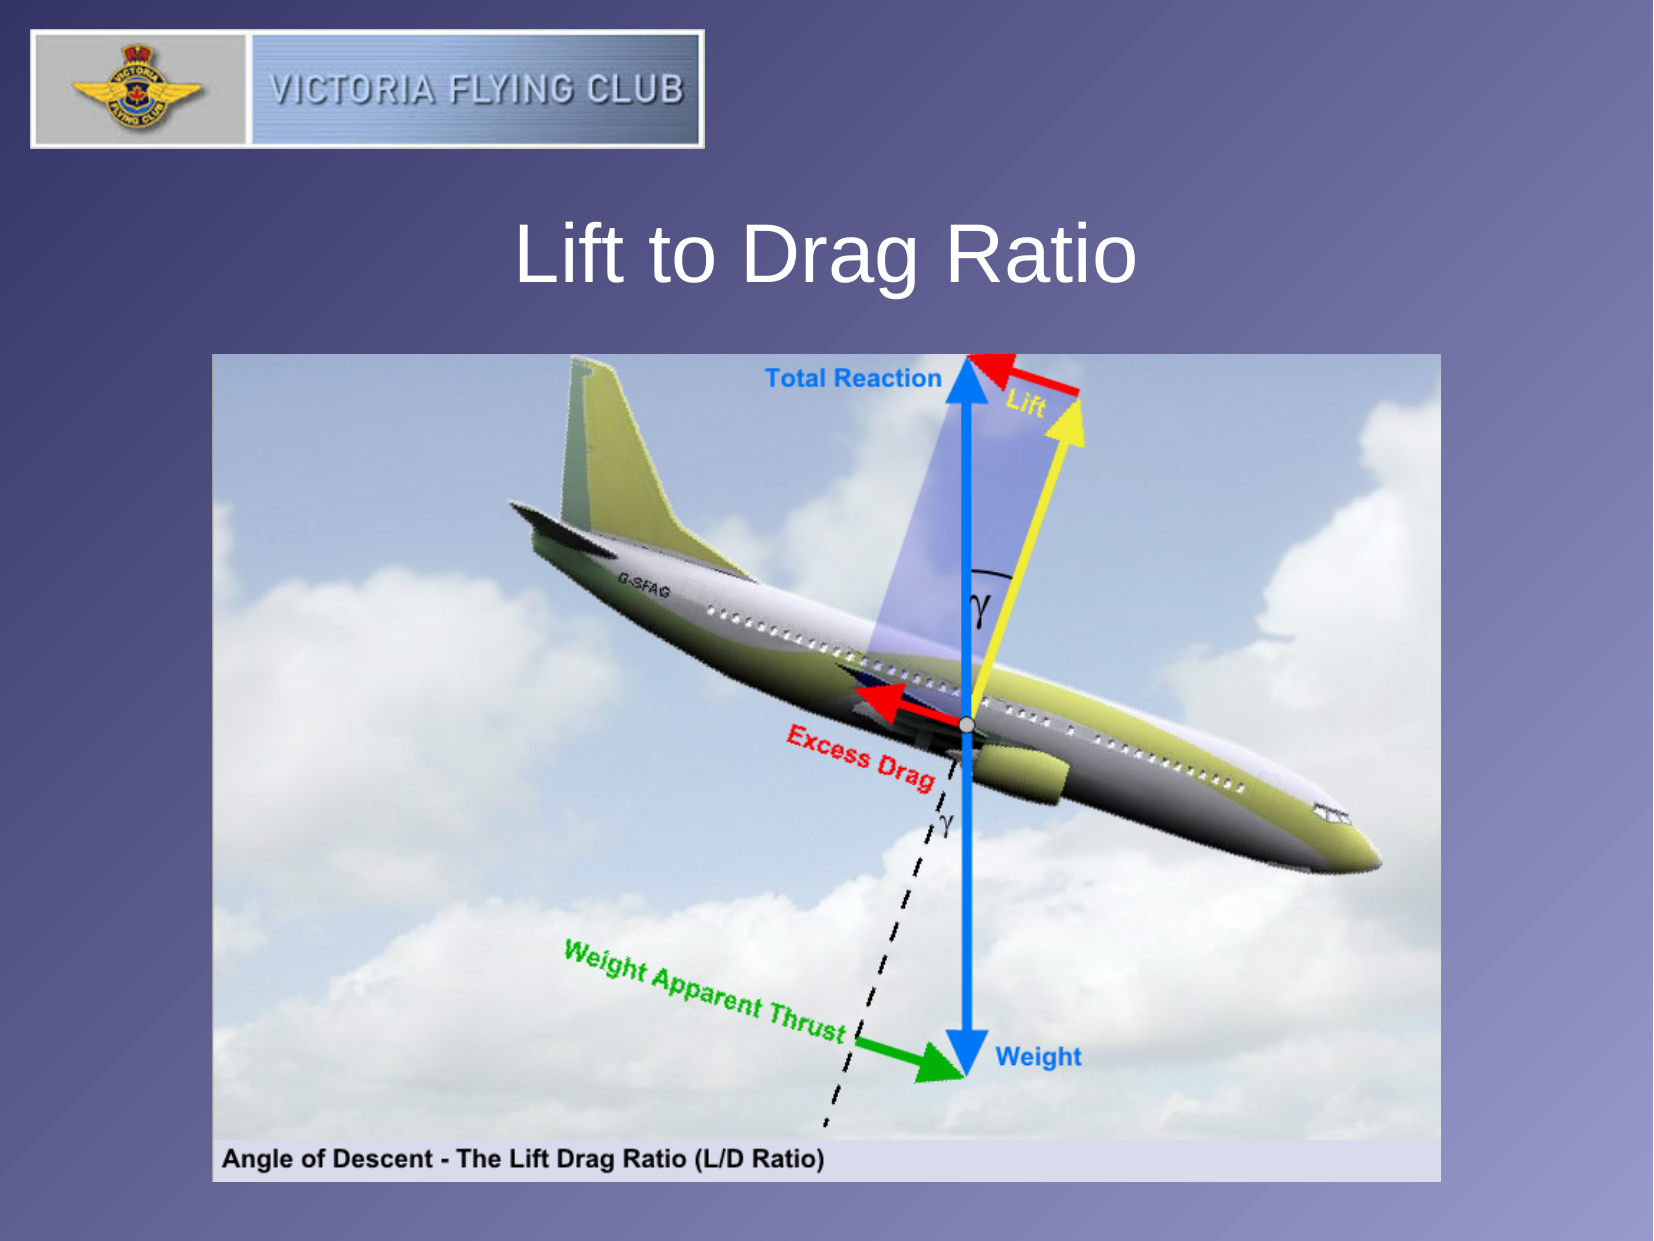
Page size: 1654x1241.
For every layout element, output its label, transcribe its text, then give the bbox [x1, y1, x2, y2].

picture [30, 29, 705, 149]
picture [212, 354, 1441, 1182]
title Lift to Drag Ratio [82, 150, 1571, 358]
